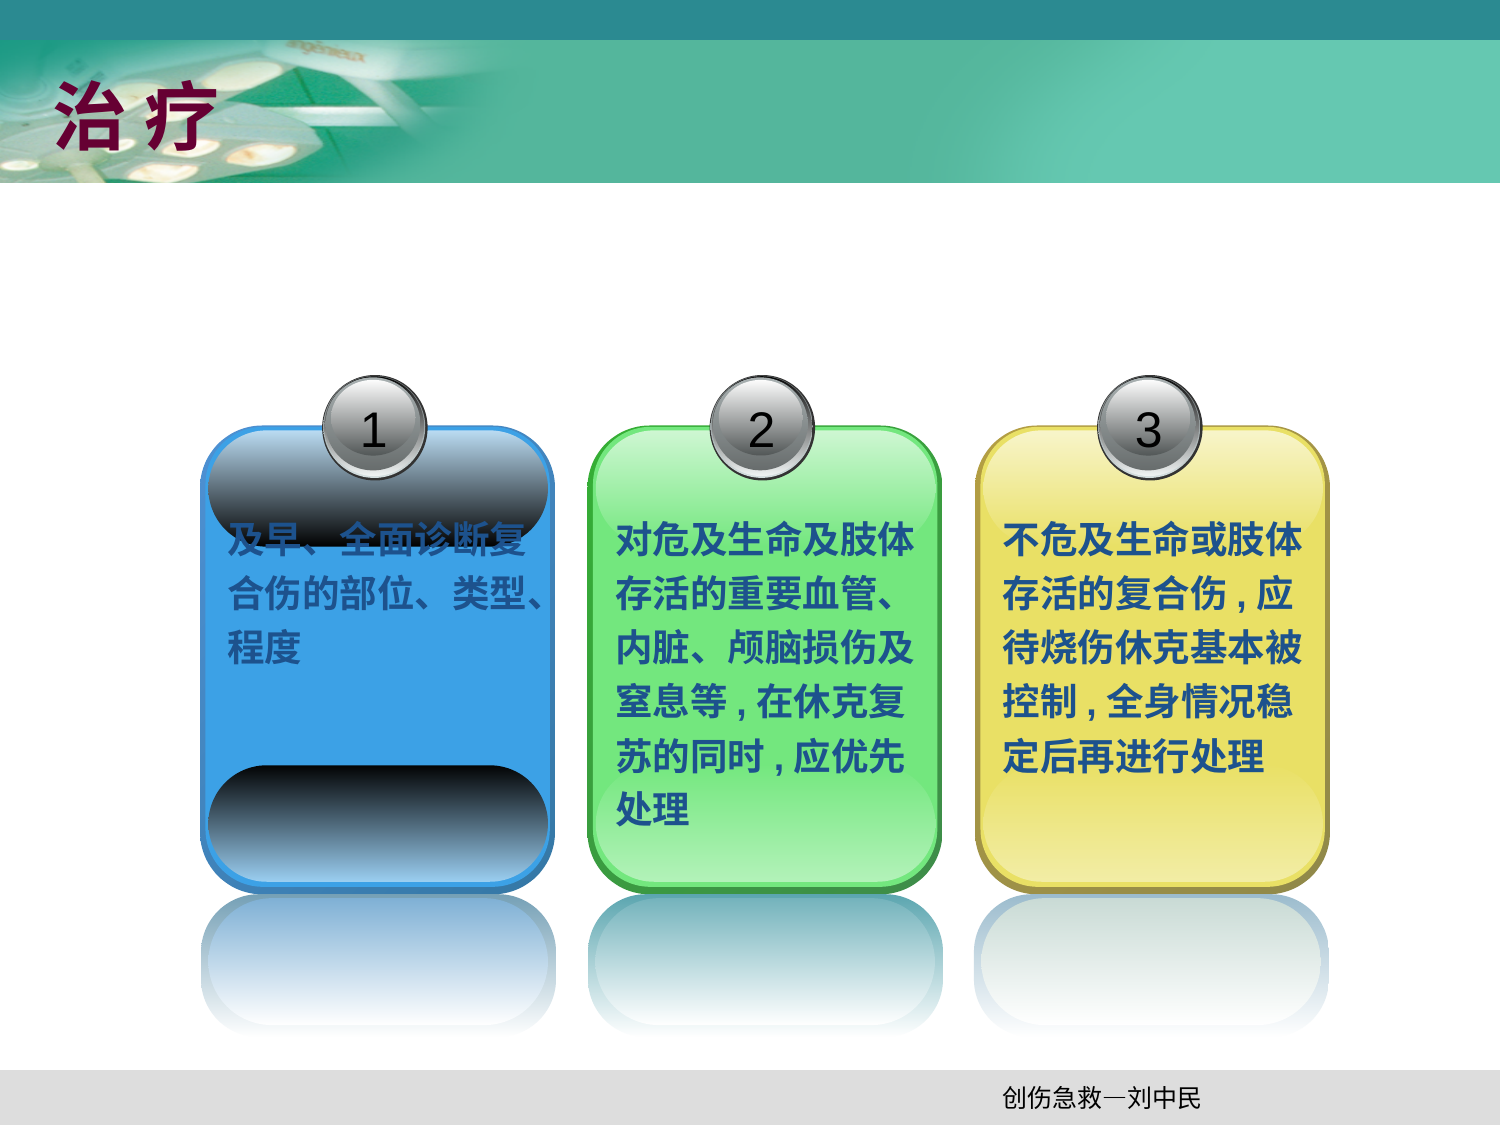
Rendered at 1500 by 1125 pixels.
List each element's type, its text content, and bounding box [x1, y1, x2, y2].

text_box 2 [732, 390, 791, 466]
text_box 创伤急救—刘中民 [987, 1074, 1463, 1125]
text_box [973, 375, 1330, 1038]
text_box [587, 375, 943, 1038]
text_box 及早、全面诊断复合伤的部位、类型、程度 [212, 500, 550, 678]
title 治 疗 [37, 62, 1338, 155]
text_box 3 [1119, 390, 1178, 466]
text_box [200, 375, 557, 1038]
text_box 不危及生命或肢体存活的复合伤,应待烧伤休克基本被控制,全身情况稳定后再进行处理 [987, 500, 1326, 786]
text_box 对危及生命及肢体存活的重要血管、内脏、颅脑损伤及窒息等,在休克复苏的同时,应优先处理 [600, 500, 938, 841]
text_box 1 [344, 390, 403, 466]
